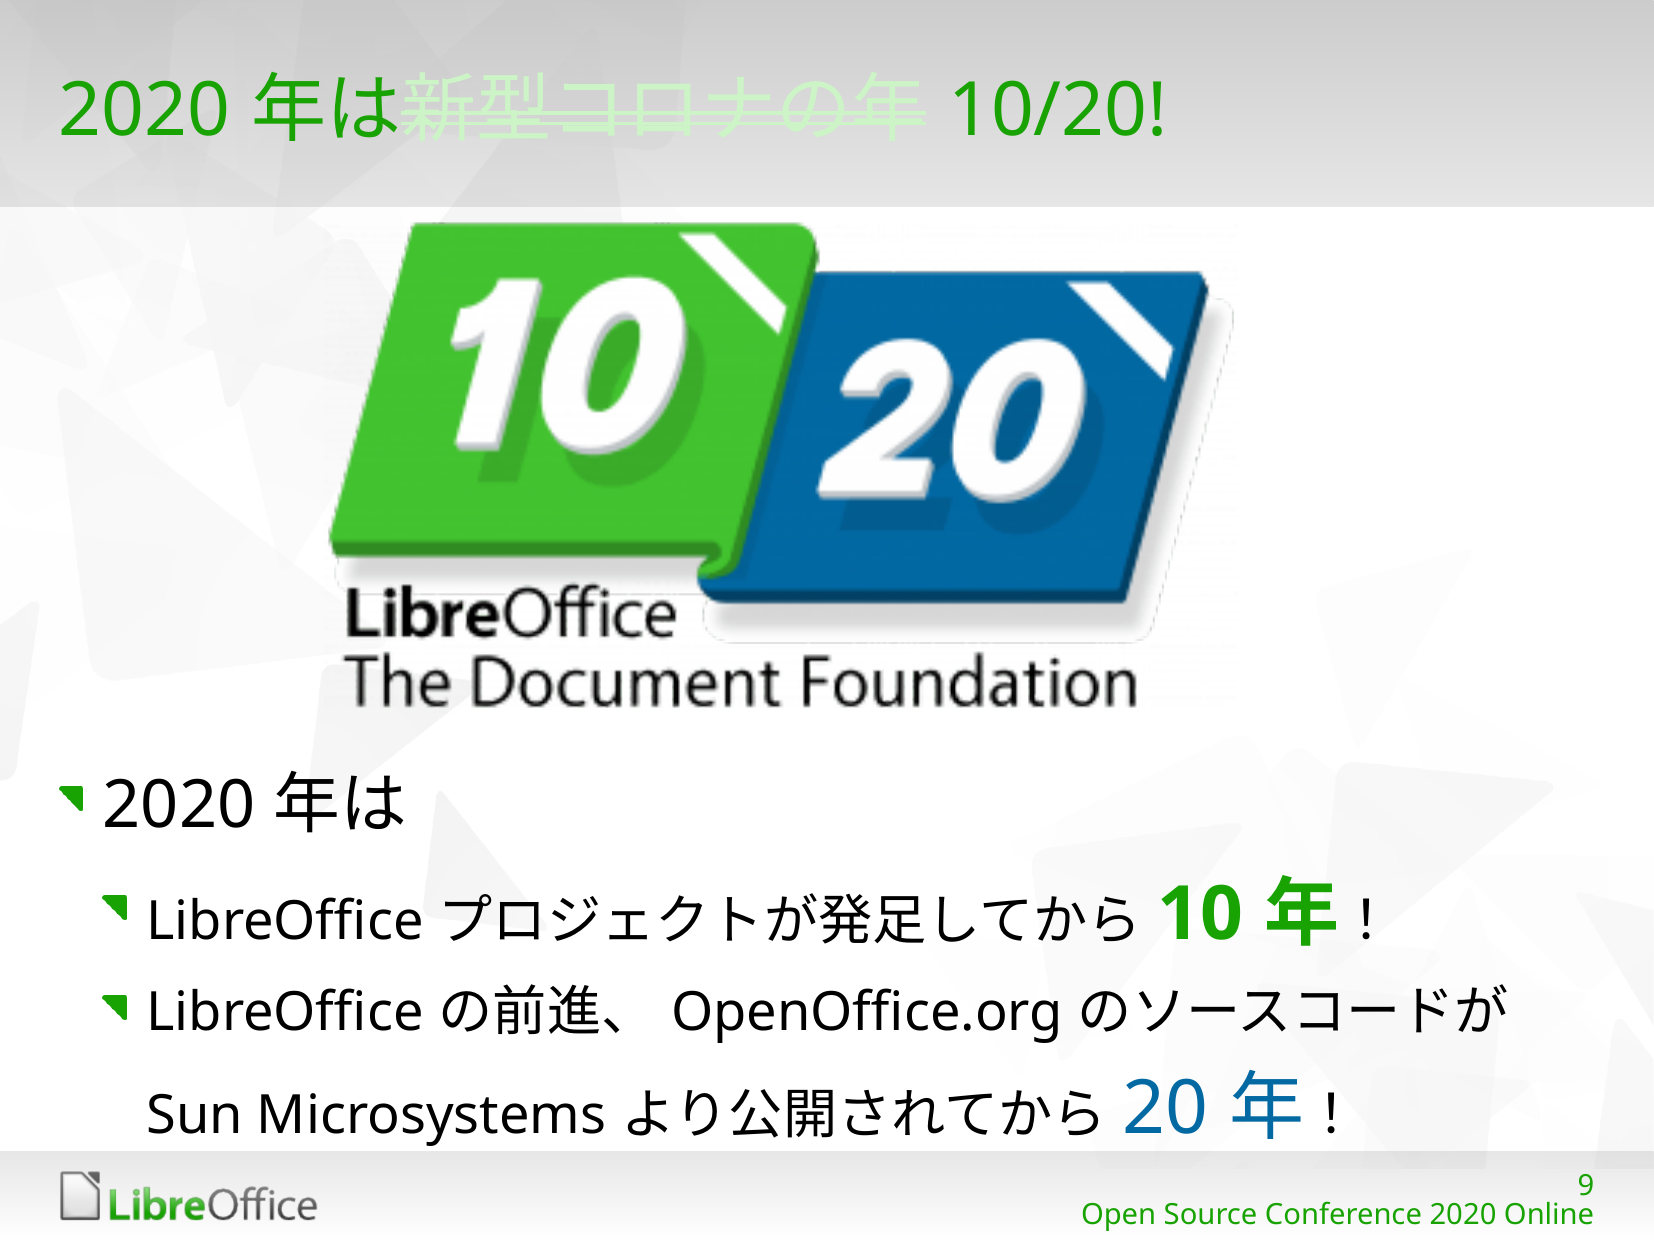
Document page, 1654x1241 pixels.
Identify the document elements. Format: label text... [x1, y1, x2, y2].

title 2020年は新型コロナの年10/20! [59, 29, 1595, 178]
picture [41, 1152, 337, 1240]
picture [0, 0, 1654, 1169]
list 2020年は LibreOfficeプロジェクトが発足してから10年！ LibreOfficeの前進、OpenOffice.orgのソースコードが Sun Microsystemsより公開されてから20年！ [59, 750, 1595, 1155]
